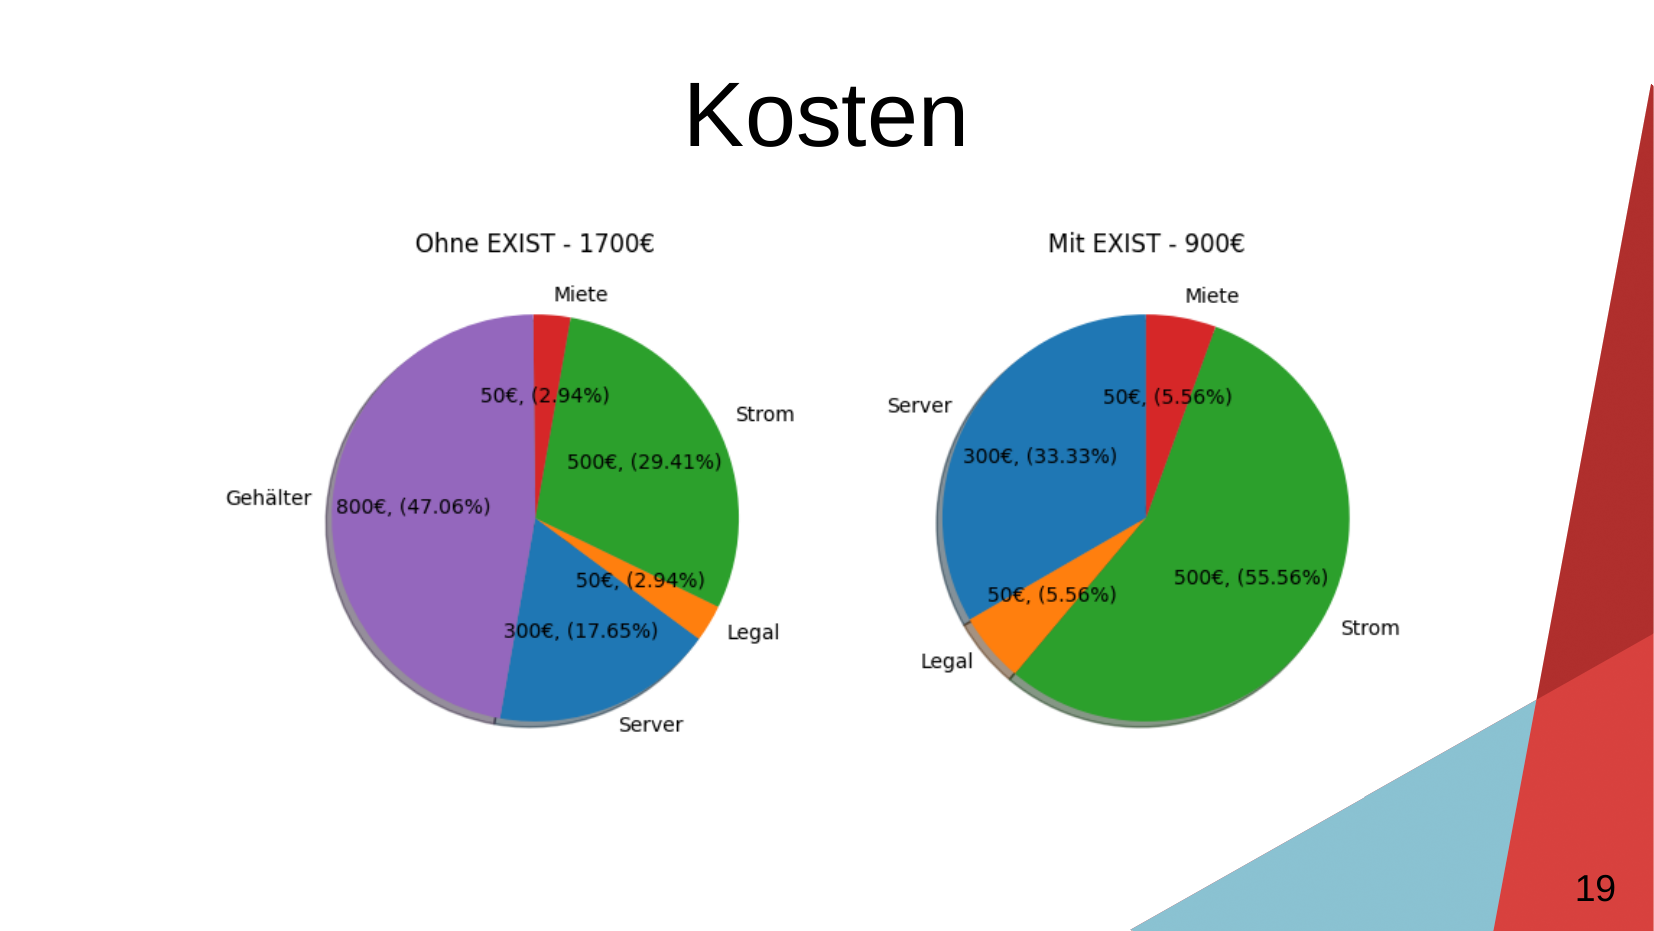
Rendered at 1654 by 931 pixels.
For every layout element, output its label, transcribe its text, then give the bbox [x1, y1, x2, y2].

picture [206, 84, 1654, 931]
title Kosten [82, 37, 1571, 193]
